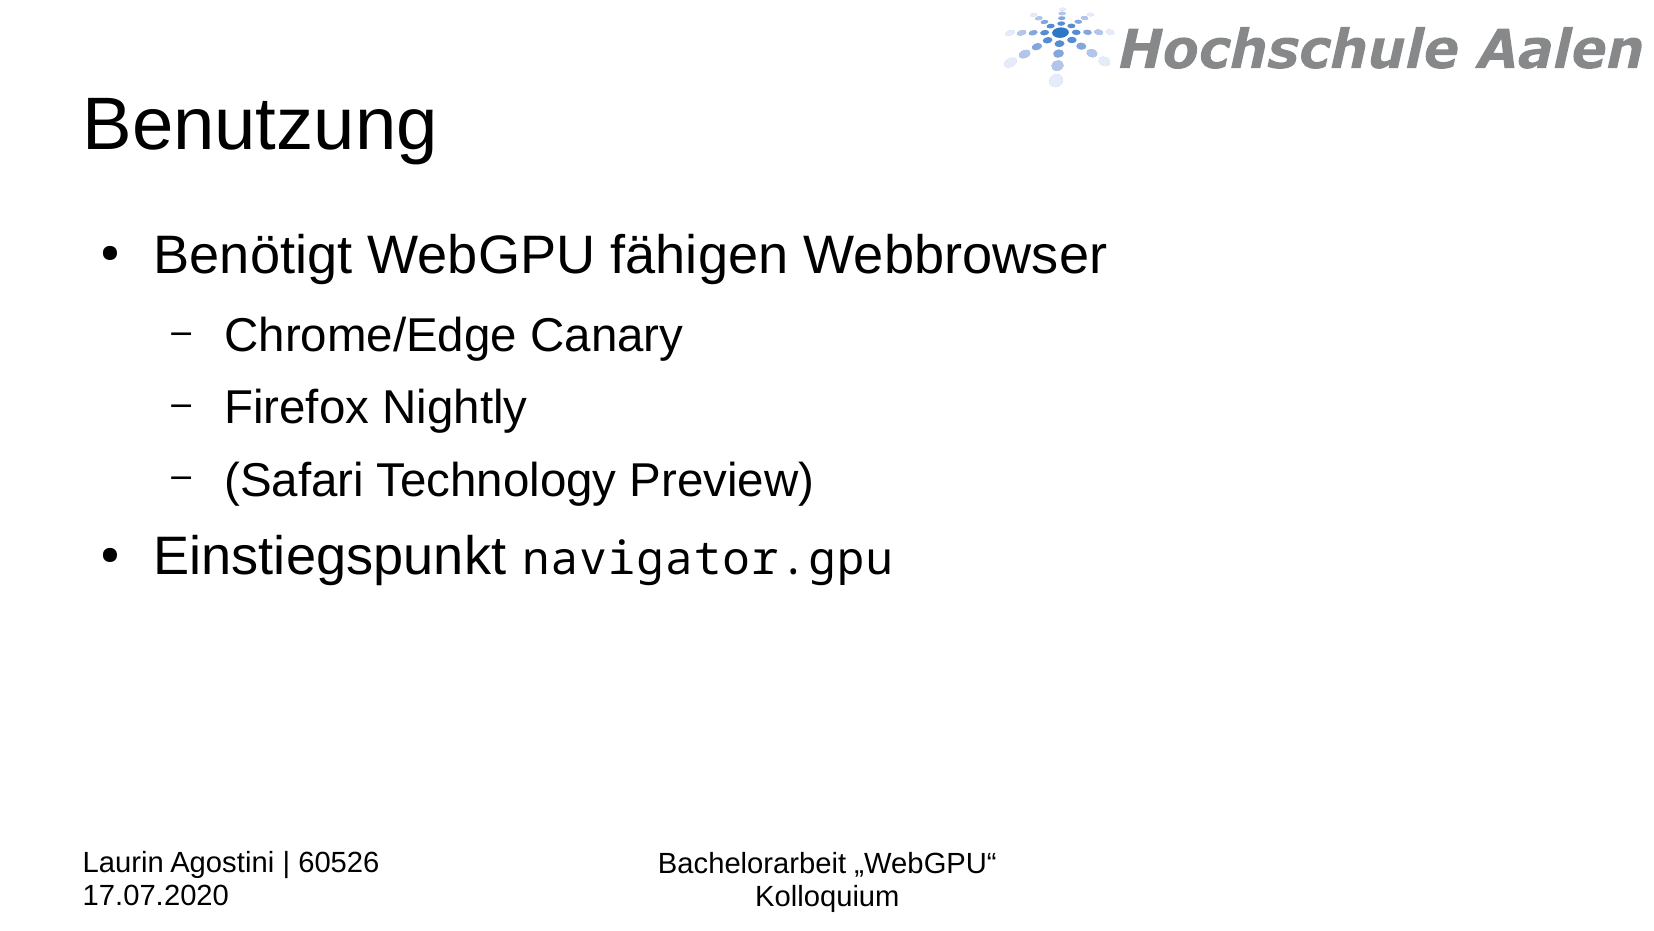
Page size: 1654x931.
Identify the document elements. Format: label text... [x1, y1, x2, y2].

title Benutzung [82, 47, 1235, 201]
list Benötigt WebGPU fähigen Webbrowser Chrome/Edge Canary Firefox Nightly (Safari Technology Preview) Einstiegspunkt navigator.gpu [82, 224, 1571, 764]
